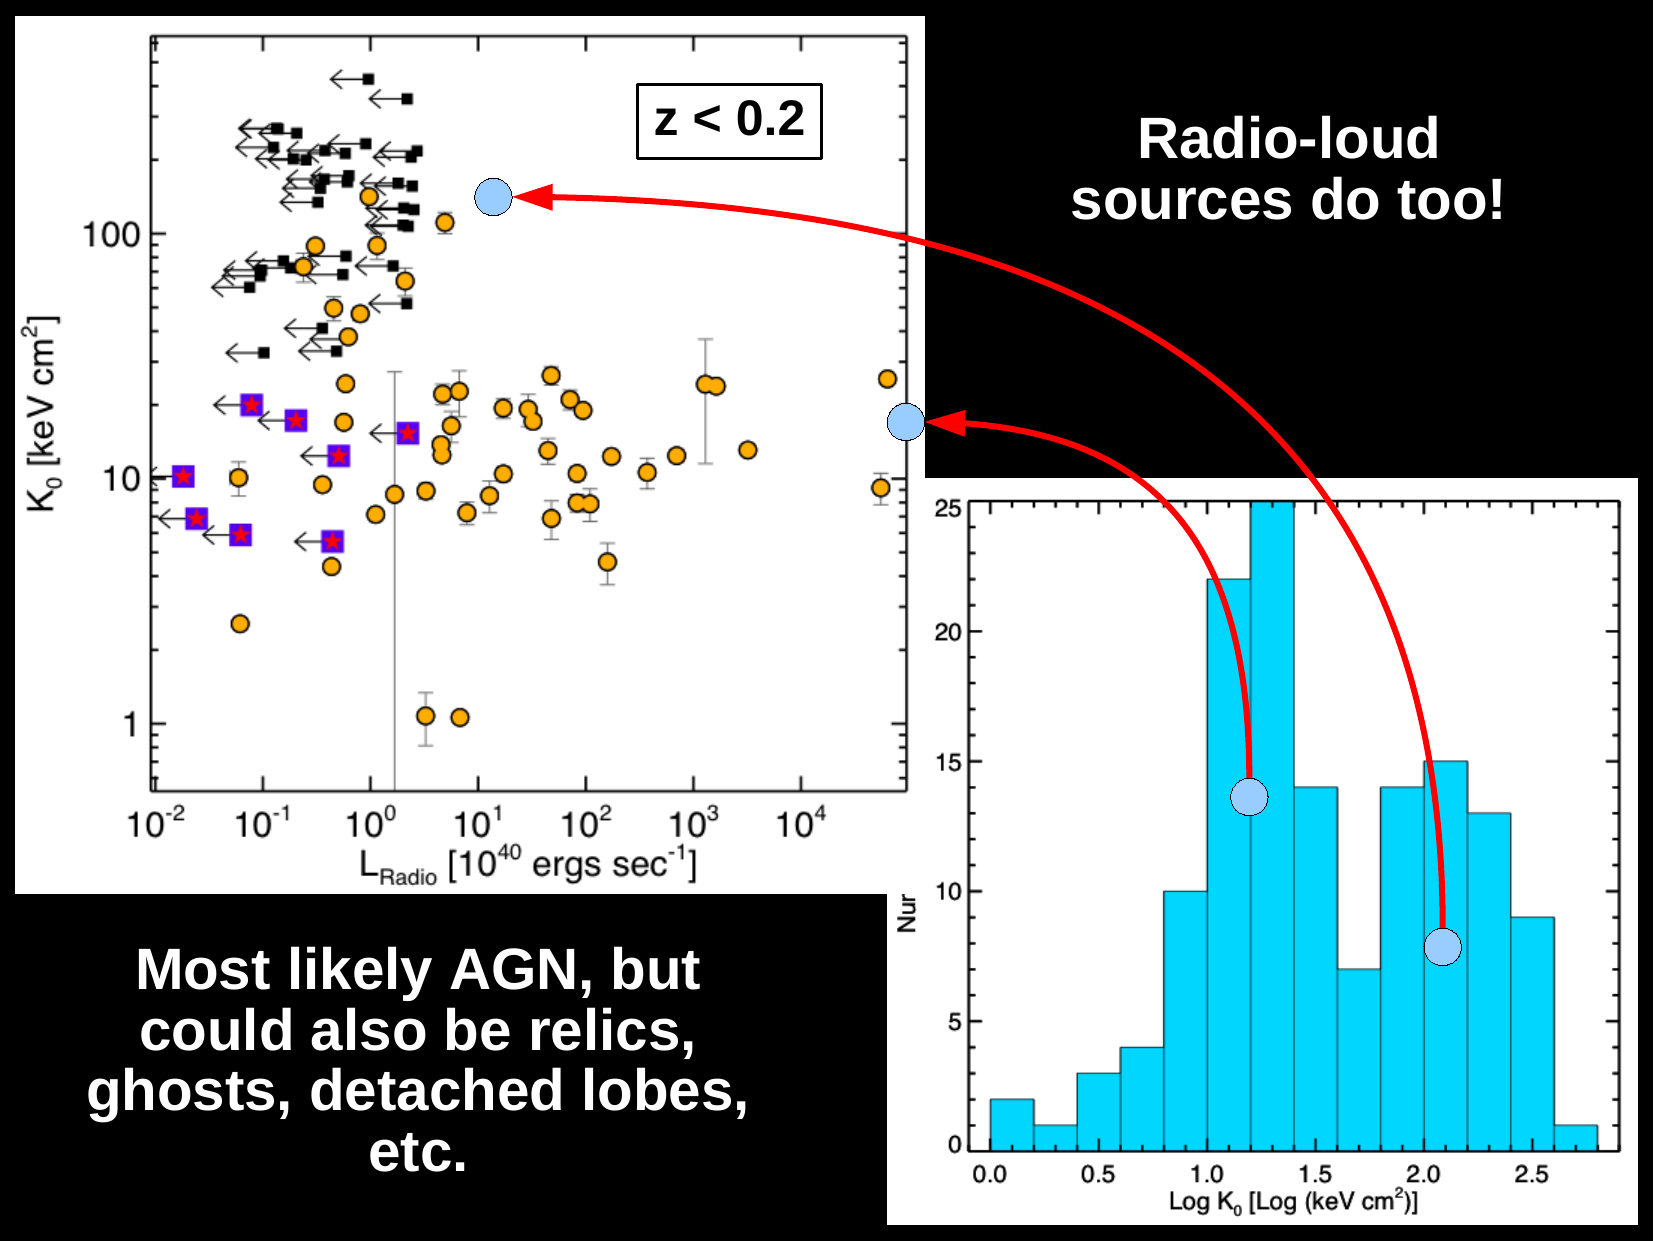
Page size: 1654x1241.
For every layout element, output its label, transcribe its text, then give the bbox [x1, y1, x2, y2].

text_box [887, 403, 925, 441]
picture [15, 16, 1638, 1225]
text_box [474, 178, 513, 216]
text_box [1423, 928, 1462, 966]
text_box z < 0.2 [637, 84, 819, 159]
text_box Most likely AGN, but could also be relics, ghosts, detached lobes, etc. [62, 934, 775, 1196]
text_box [1230, 778, 1269, 816]
text_box Radio-loud sources do too! [1025, 103, 1553, 244]
